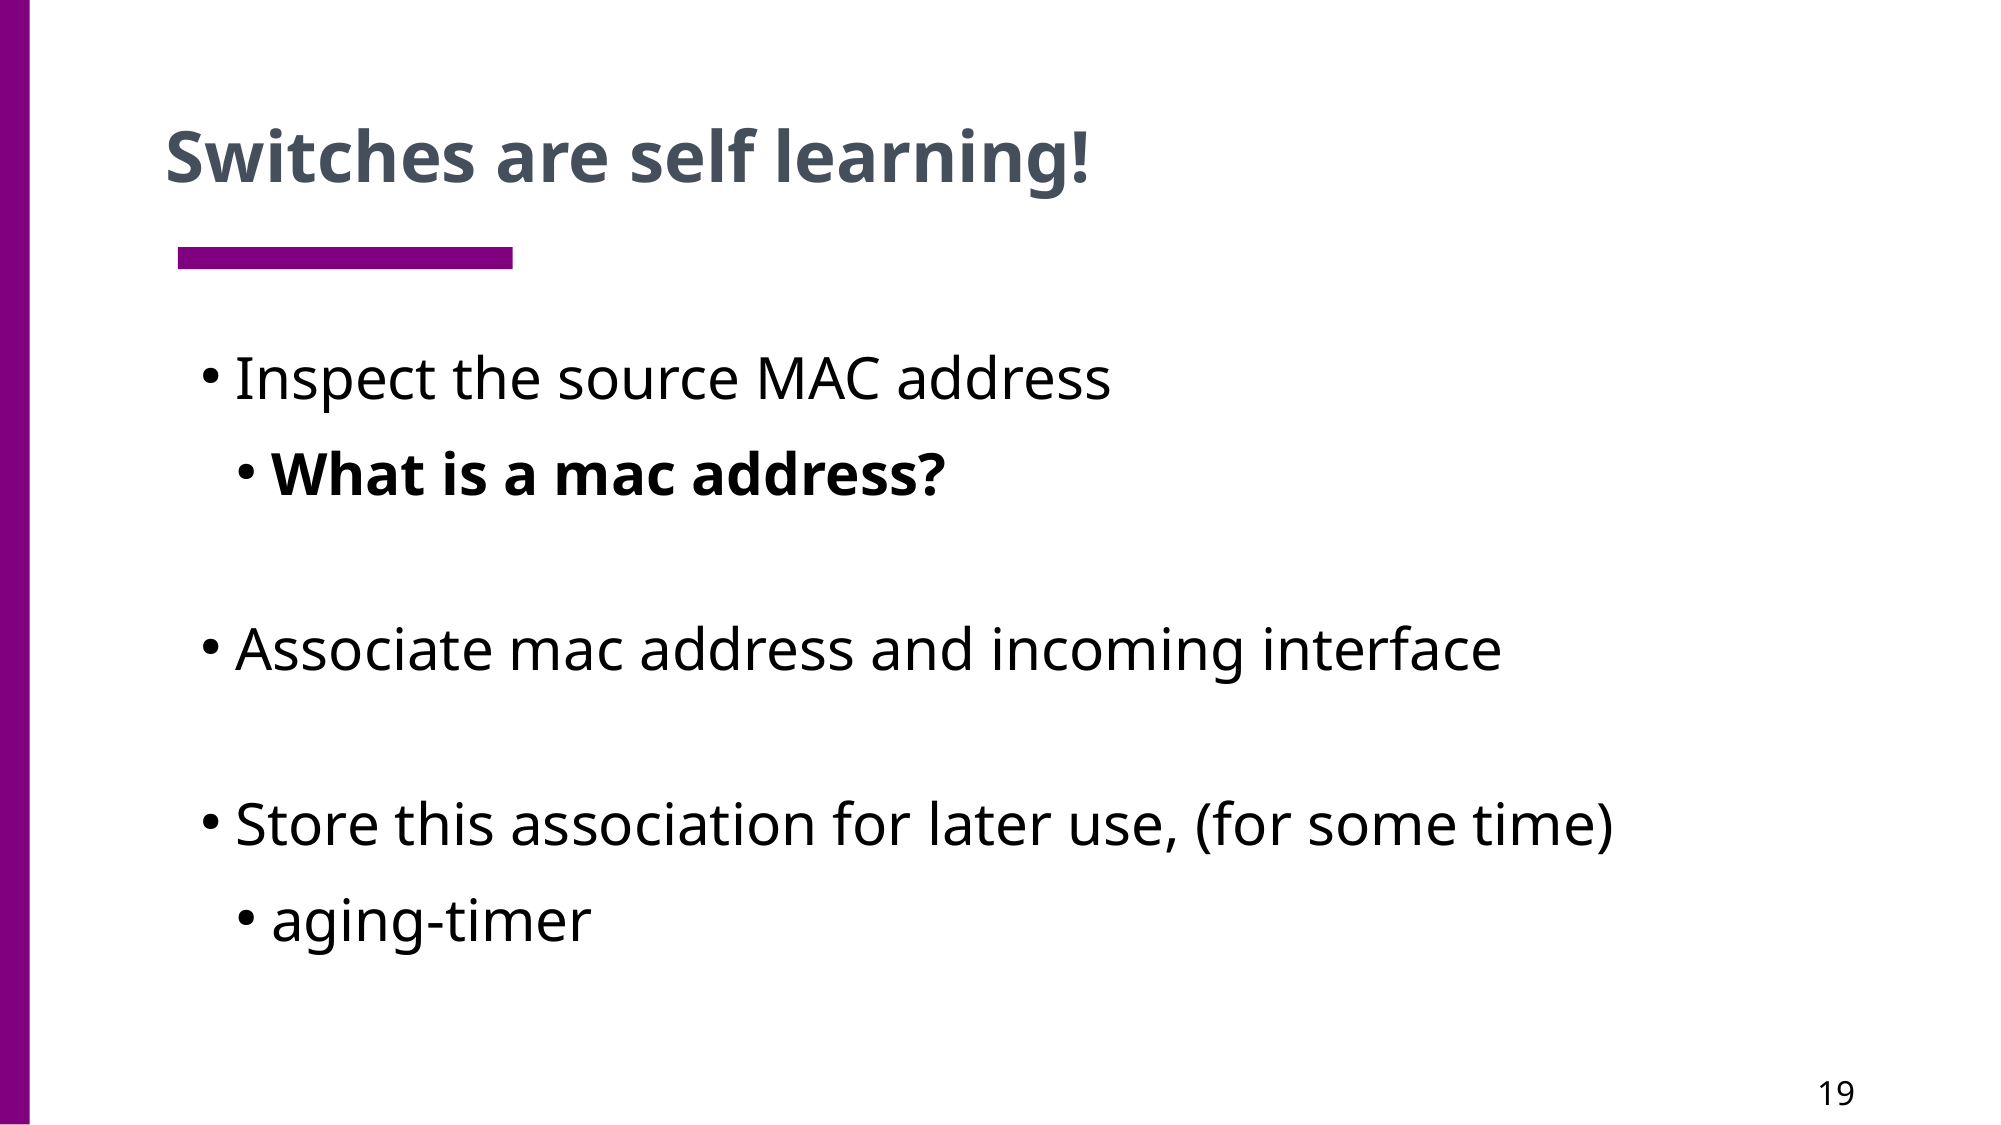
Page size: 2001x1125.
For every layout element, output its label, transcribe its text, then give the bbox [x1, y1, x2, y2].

text_box Inspect the source MAC address What is a mac address? Associate mac address and incoming interface Store this association for later use, (for some time) aging-timer [185, 329, 2000, 980]
text_box Switches are self learning! [151, 0, 1849, 212]
